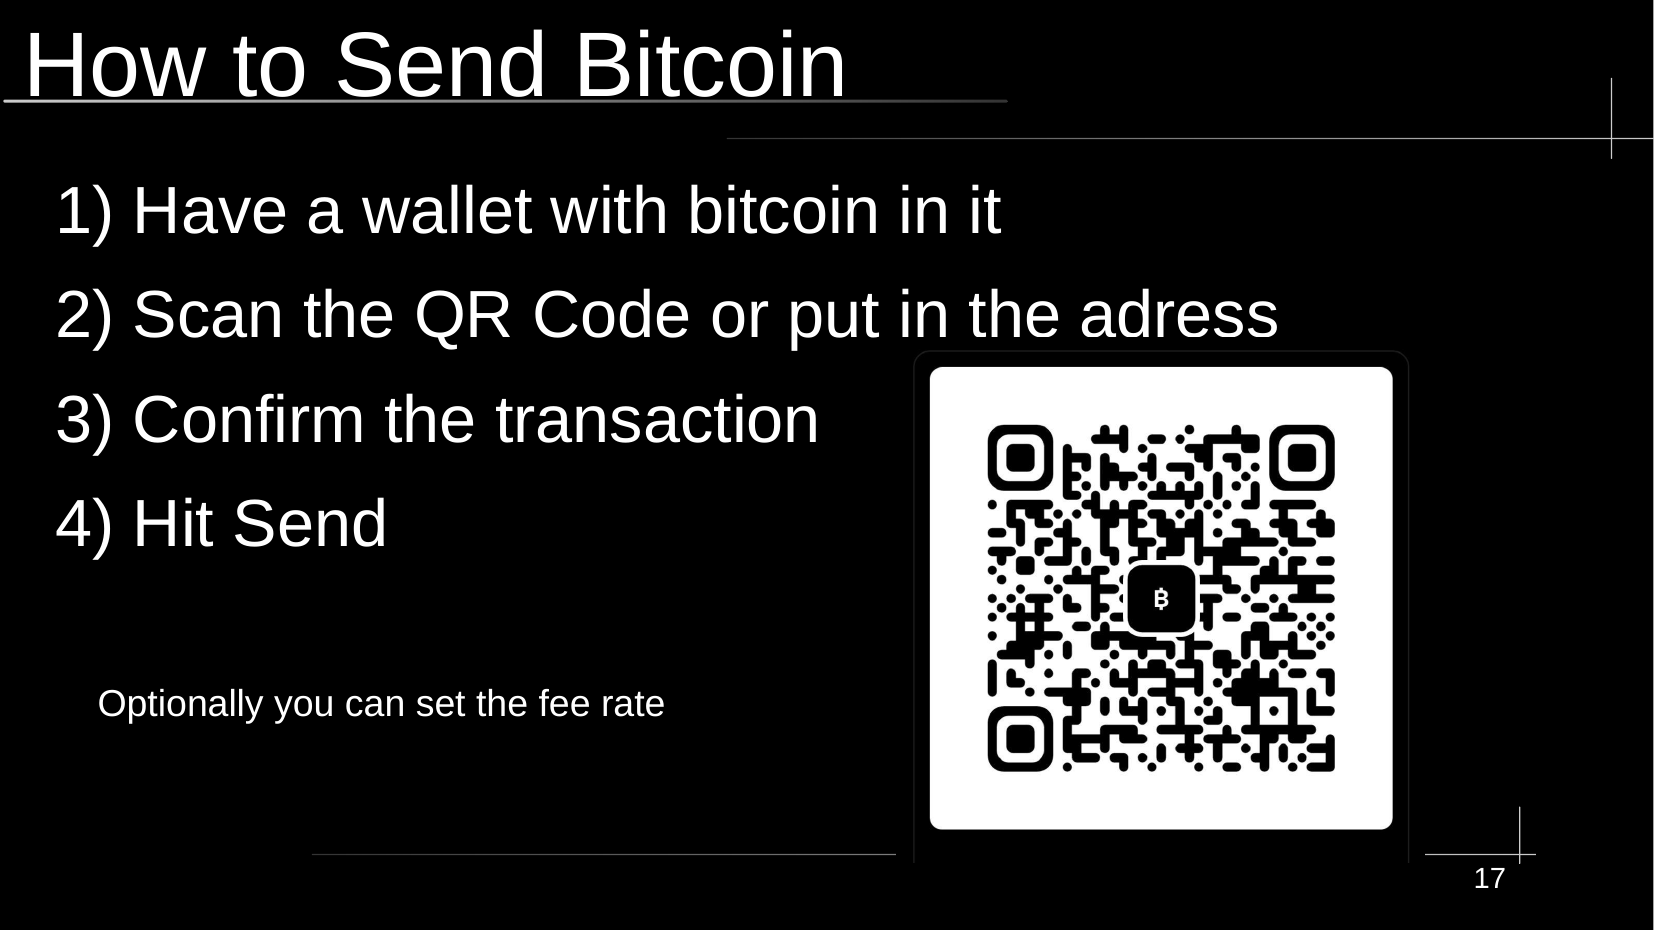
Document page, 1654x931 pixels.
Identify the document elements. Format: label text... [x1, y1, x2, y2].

text_box Optionally you can set the fee rate [82, 675, 863, 788]
picture [896, 337, 1426, 863]
list Have a wallet with bitcoin in it Scan the QR Code or put in the adress Confirm the transaction Hit Send [37, 173, 1526, 713]
title How to Send Bitcoin [23, 11, 1589, 119]
